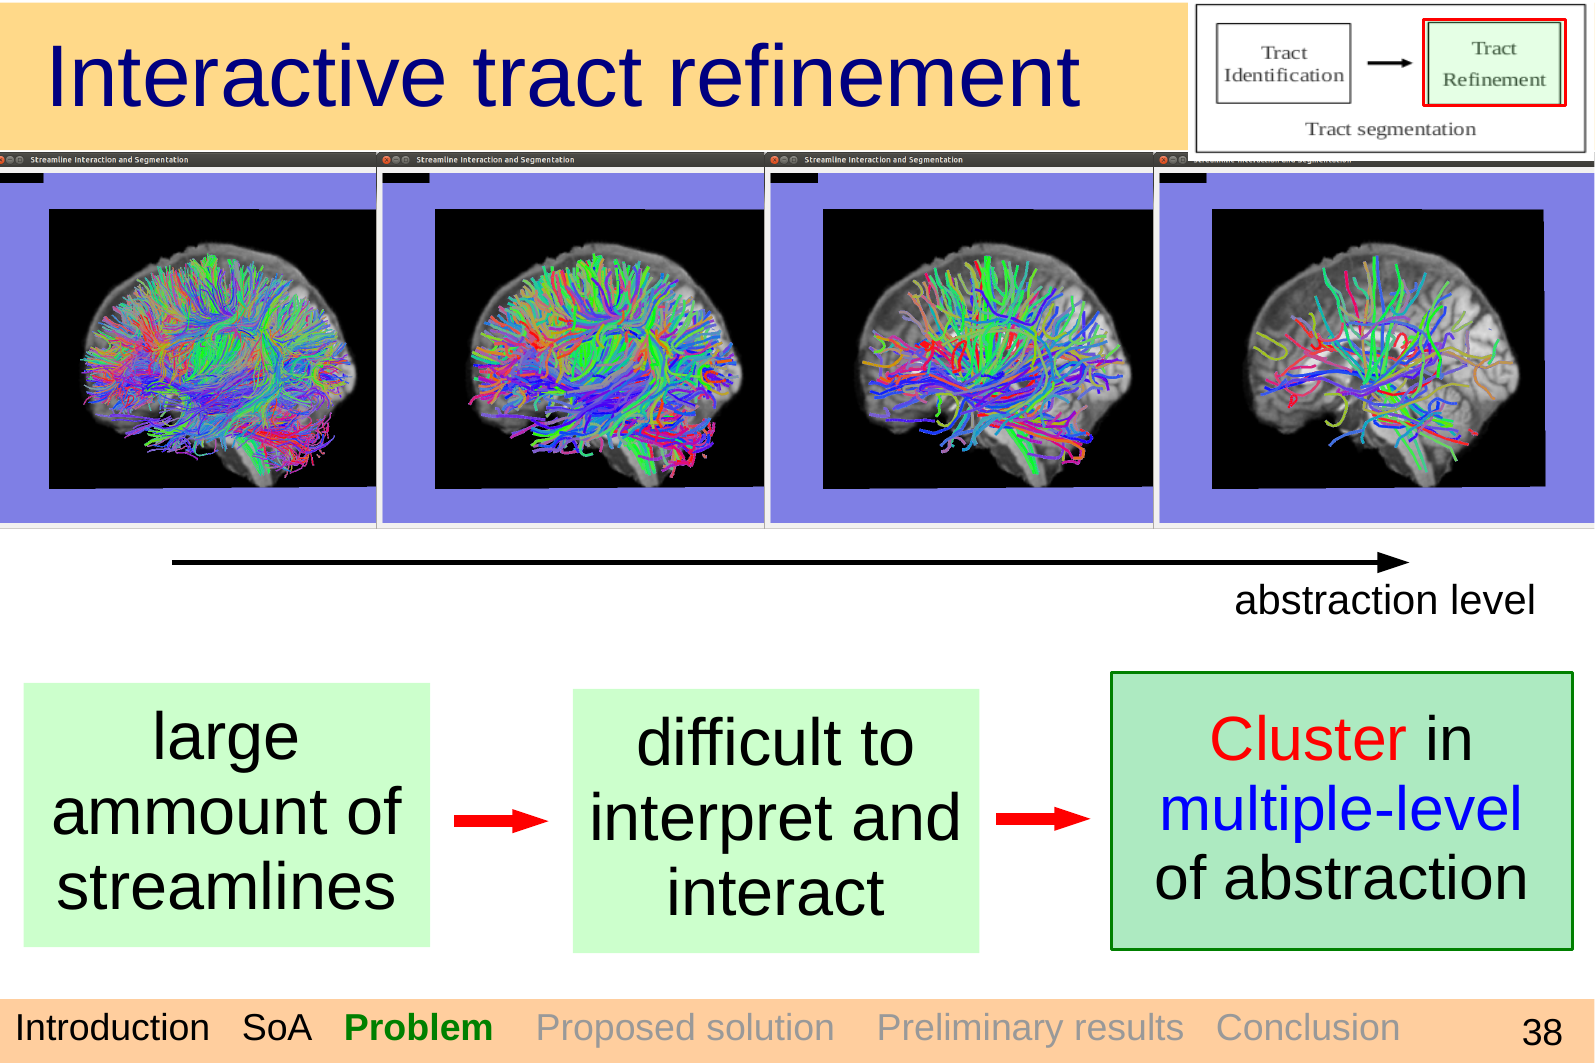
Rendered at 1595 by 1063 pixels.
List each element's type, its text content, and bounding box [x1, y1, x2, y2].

picture [0, 0, 1595, 529]
list Cluster in multiple-level of abstraction [1111, 672, 1573, 950]
title Interactive tract refinement [0, 2, 1188, 151]
text_box <number> [1377, 1003, 1579, 1063]
list large ammount of streamlines [23, 682, 431, 948]
text_box Introduction SoA Problem Proposed solution Preliminary results Conclusion [0, 999, 1595, 1063]
list difficult to interpret and interact [572, 688, 980, 954]
list abstraction level [1132, 577, 1568, 624]
list [1423, 19, 1566, 106]
